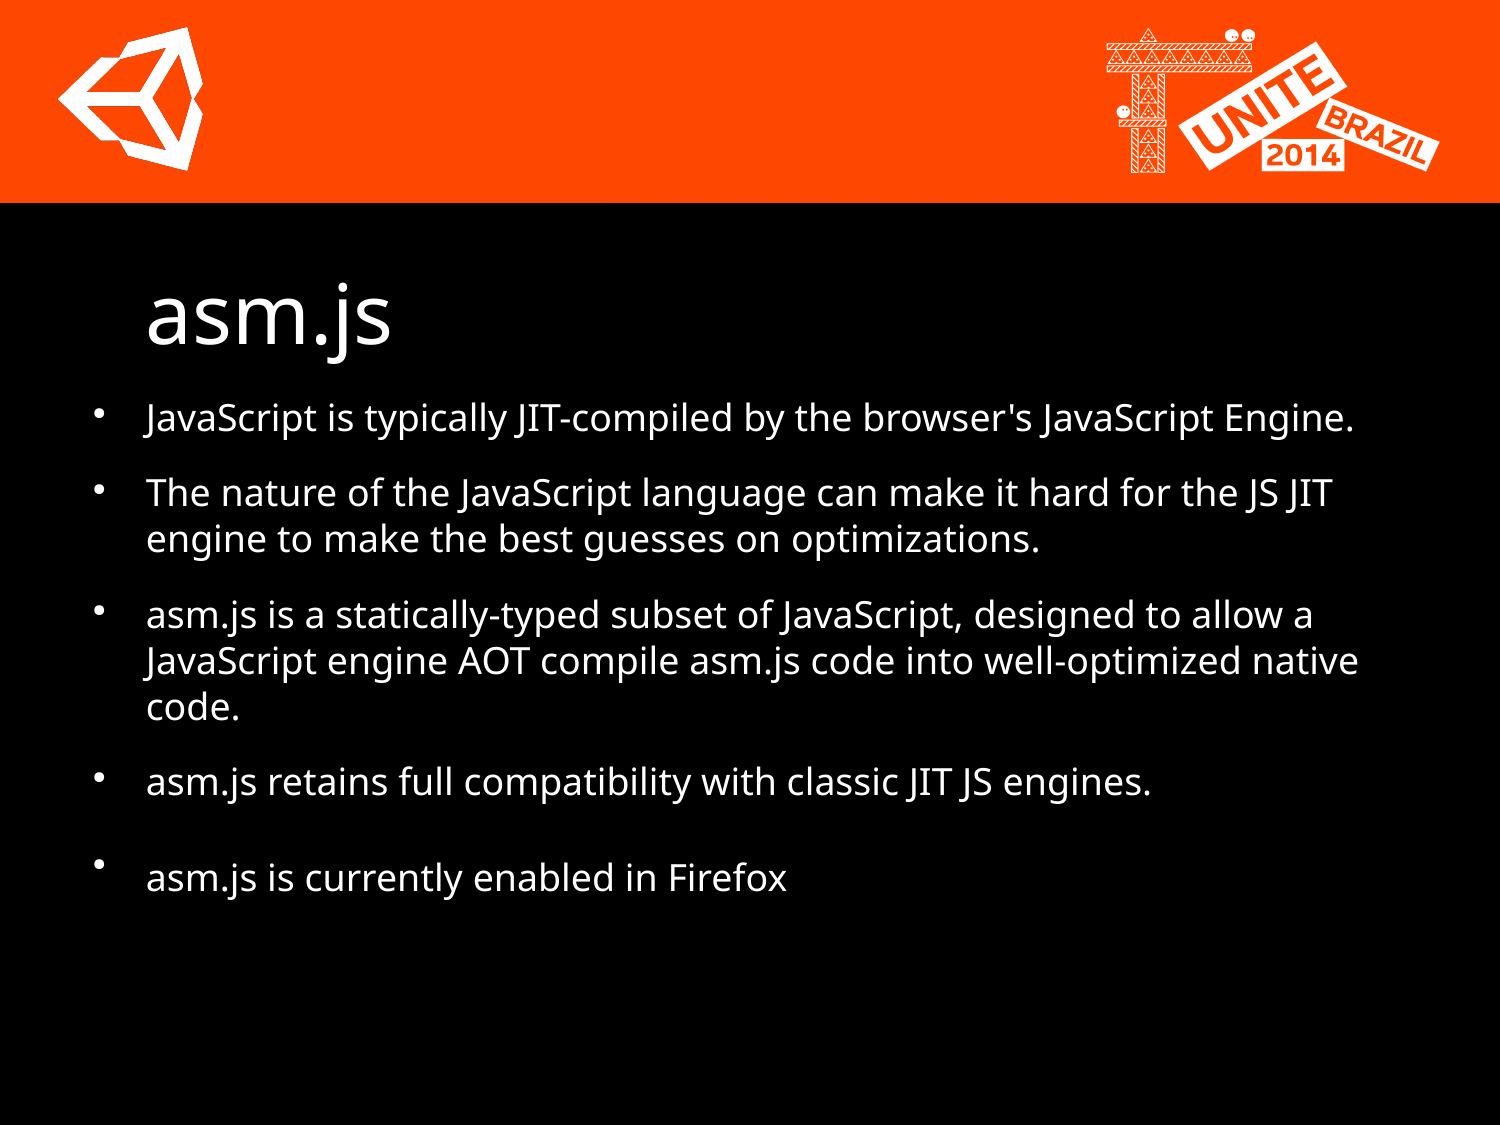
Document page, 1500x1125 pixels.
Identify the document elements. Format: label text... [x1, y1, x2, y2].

picture [56, 26, 203, 171]
list asm.js JavaScript is typically JIT-compiled by the browser's JavaScript Engine. The nature of the JavaScript language can make it hard for the JS JIT engine to make the best guesses on optimizations. asm.js is a statically-typed subset of JavaScript, designed to allow a JavaScript engine AOT compile asm.js code into well-optimized native code. asm.js retains full compatibility with classic JIT JS engines. asm.js is currently enabled in Firefox [75, 263, 1425, 1006]
